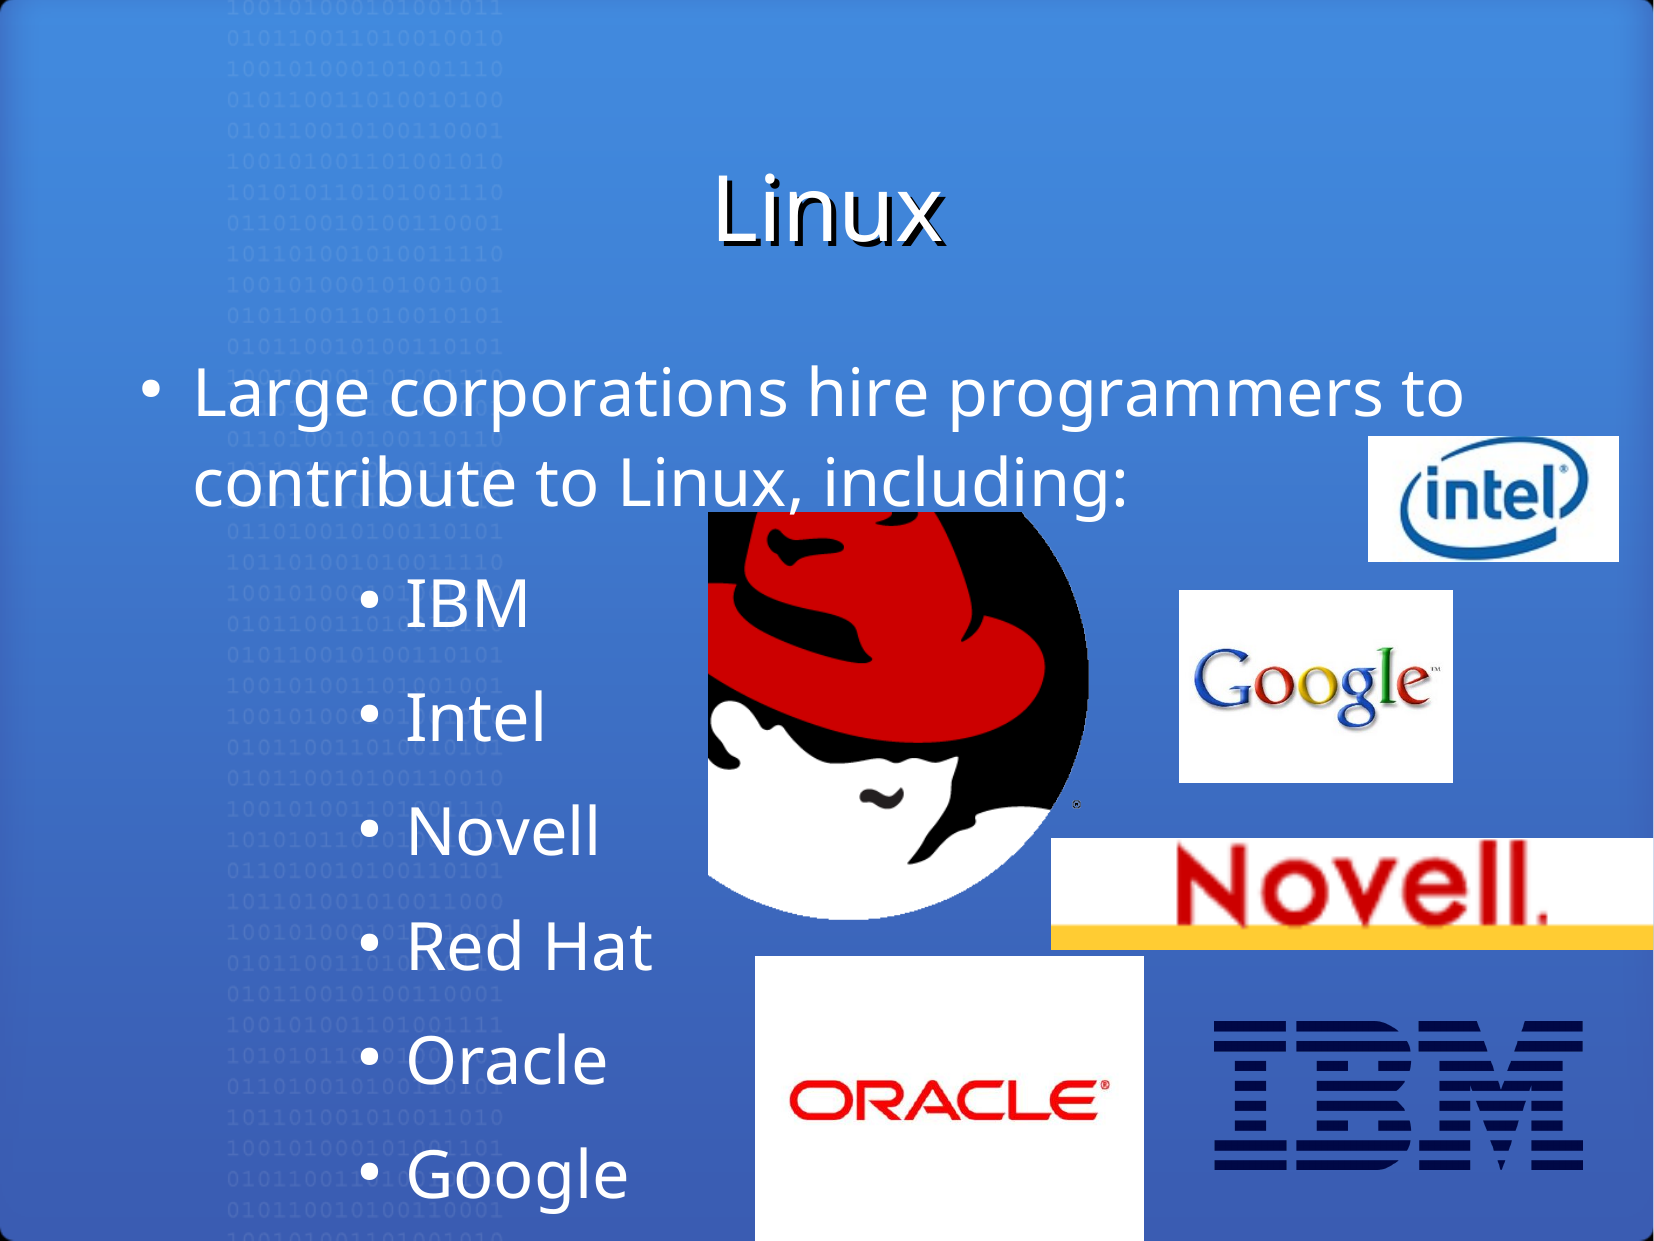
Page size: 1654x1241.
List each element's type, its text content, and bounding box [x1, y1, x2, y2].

list Large corporations hire programmers to contribute to Linux, including: IBM Intel Novell Red Hat Oracle Google [121, 344, 1534, 1127]
picture [0, 0, 1654, 1241]
title Linux [121, 102, 1534, 310]
